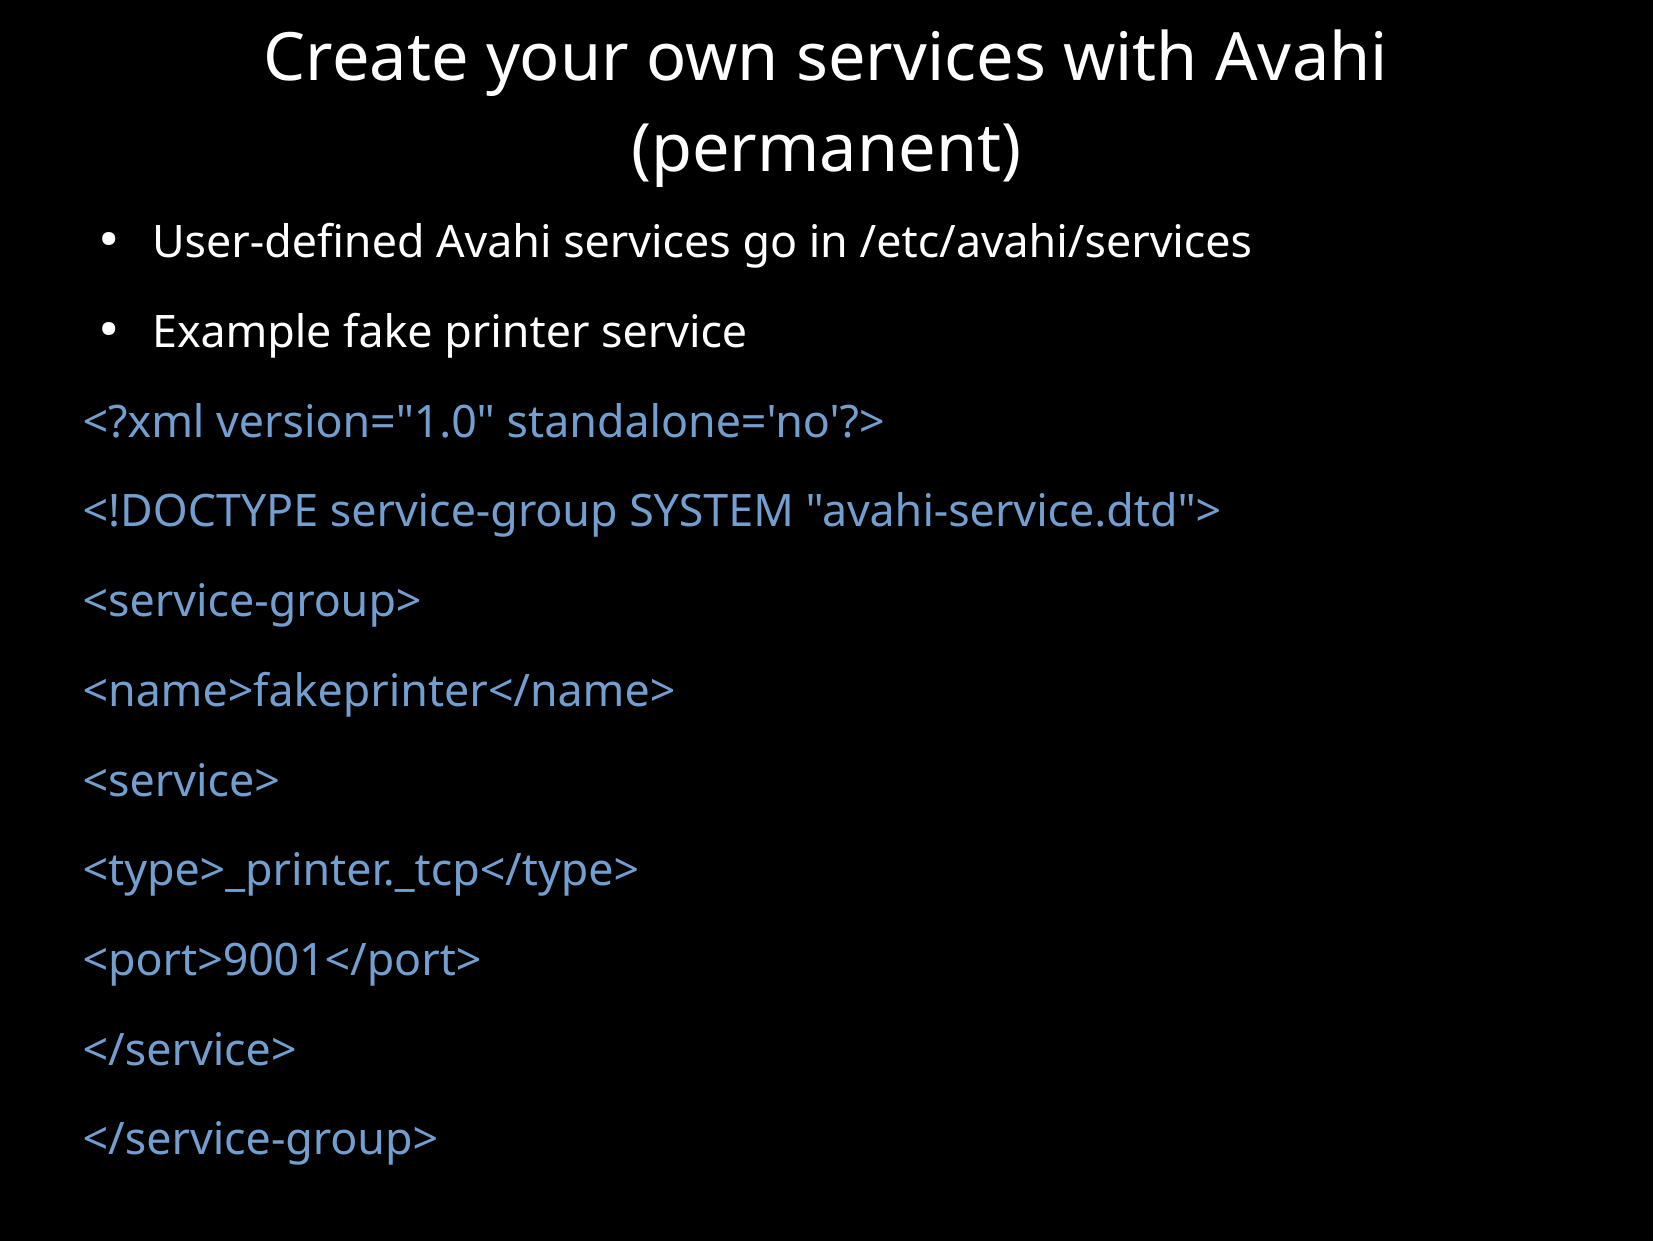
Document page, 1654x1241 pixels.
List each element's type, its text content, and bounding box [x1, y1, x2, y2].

title Create your own services with Avahi (permanent) [82, 49, 1571, 151]
list User-defined Avahi services go in /etc/avahi/services Example fake printer service <?xml version="1.0" standalone='no'?> <!DOCTYPE service-group SYSTEM "avahi-service.dtd"> <service-group> <name>fakeprinter</name> <service> <type>_printer._tcp</type> <port>9001</port> </service> </service-group> [82, 210, 1571, 1171]
